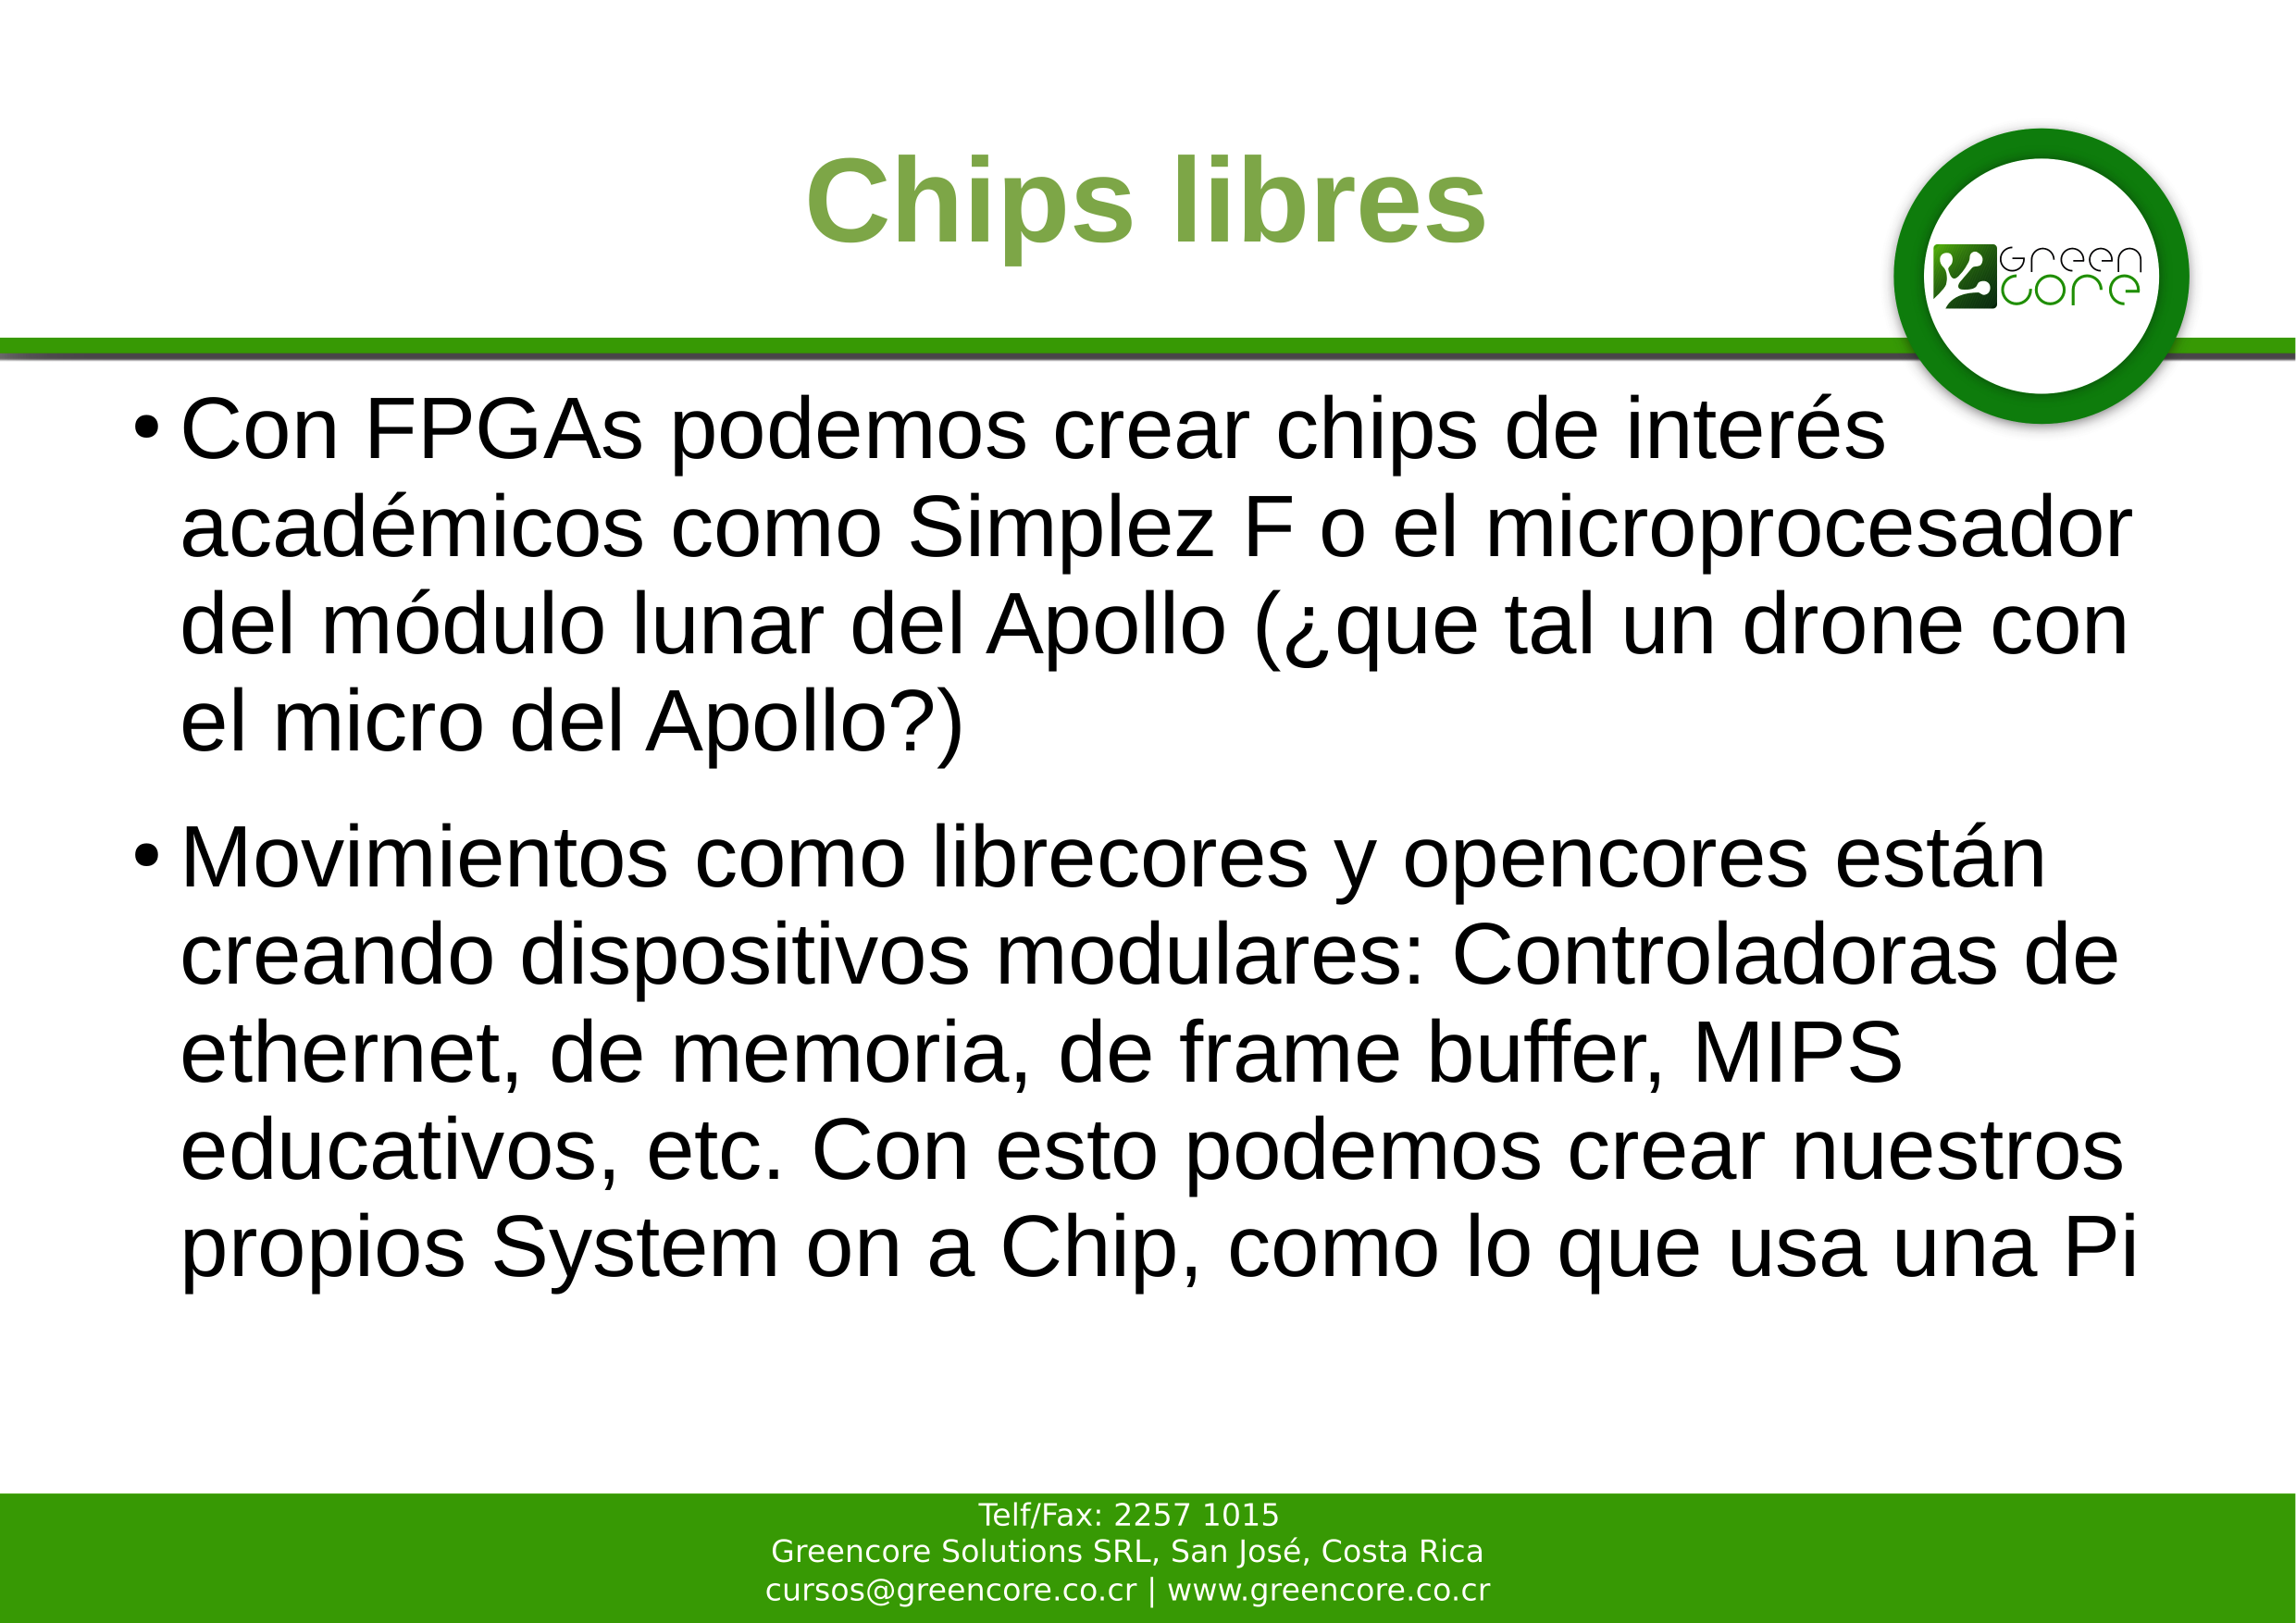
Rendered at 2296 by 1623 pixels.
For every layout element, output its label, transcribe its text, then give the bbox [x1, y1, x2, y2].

list Con FPGAs podemos crear chips de interés académicos como Simplez F o el microprocesador del módulo lunar del Apollo (¿que tal un drone con el micro del Apollo?) Movimientos como librecores y opencores están creando dispositivos modulares: Controladoras de ethernet, de memoria, de frame buffer, MIPS educativos, etc. Con esto podemos crear nuestros propios System on a Chip, como lo que usa una Pi [115, 379, 2181, 1321]
title Chips libres [115, 64, 2181, 336]
picture [0, 0, 2296, 1623]
